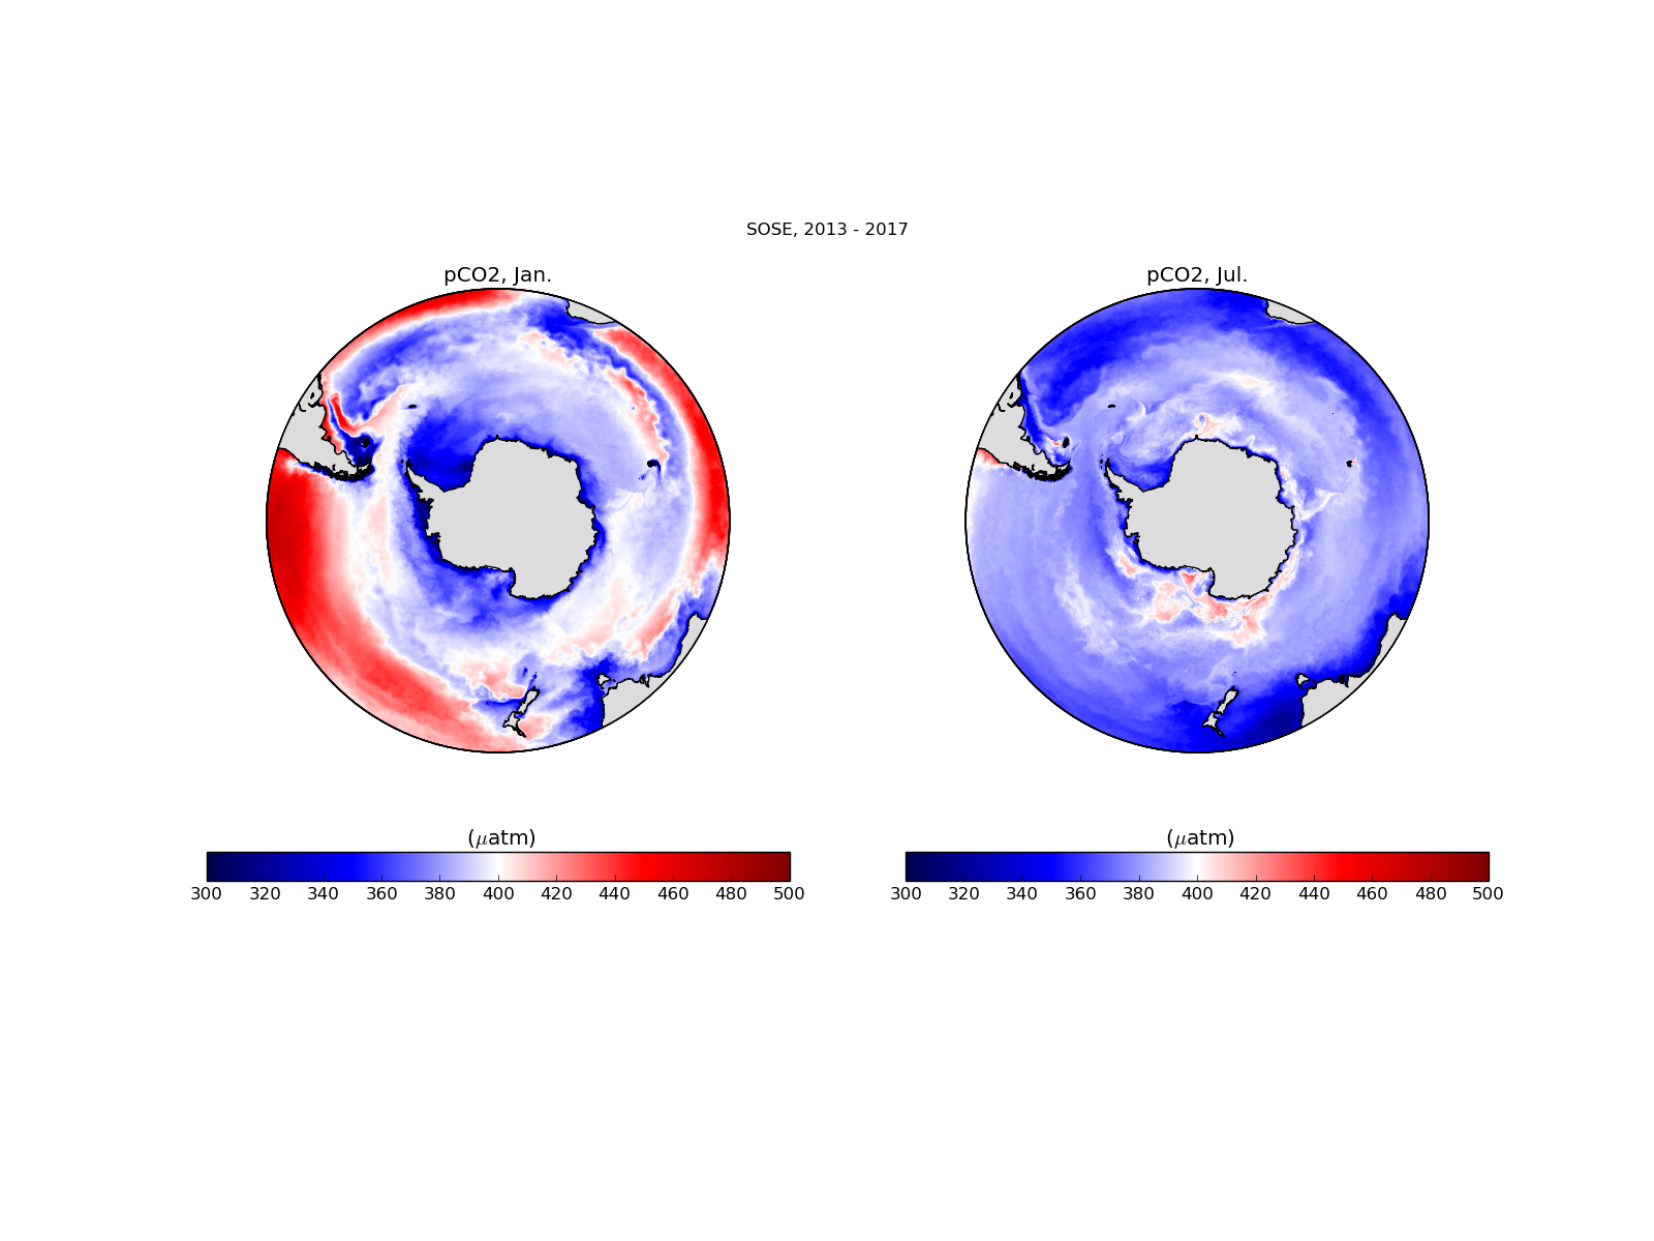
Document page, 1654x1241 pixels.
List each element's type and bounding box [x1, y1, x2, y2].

picture [0, 206, 1654, 1034]
